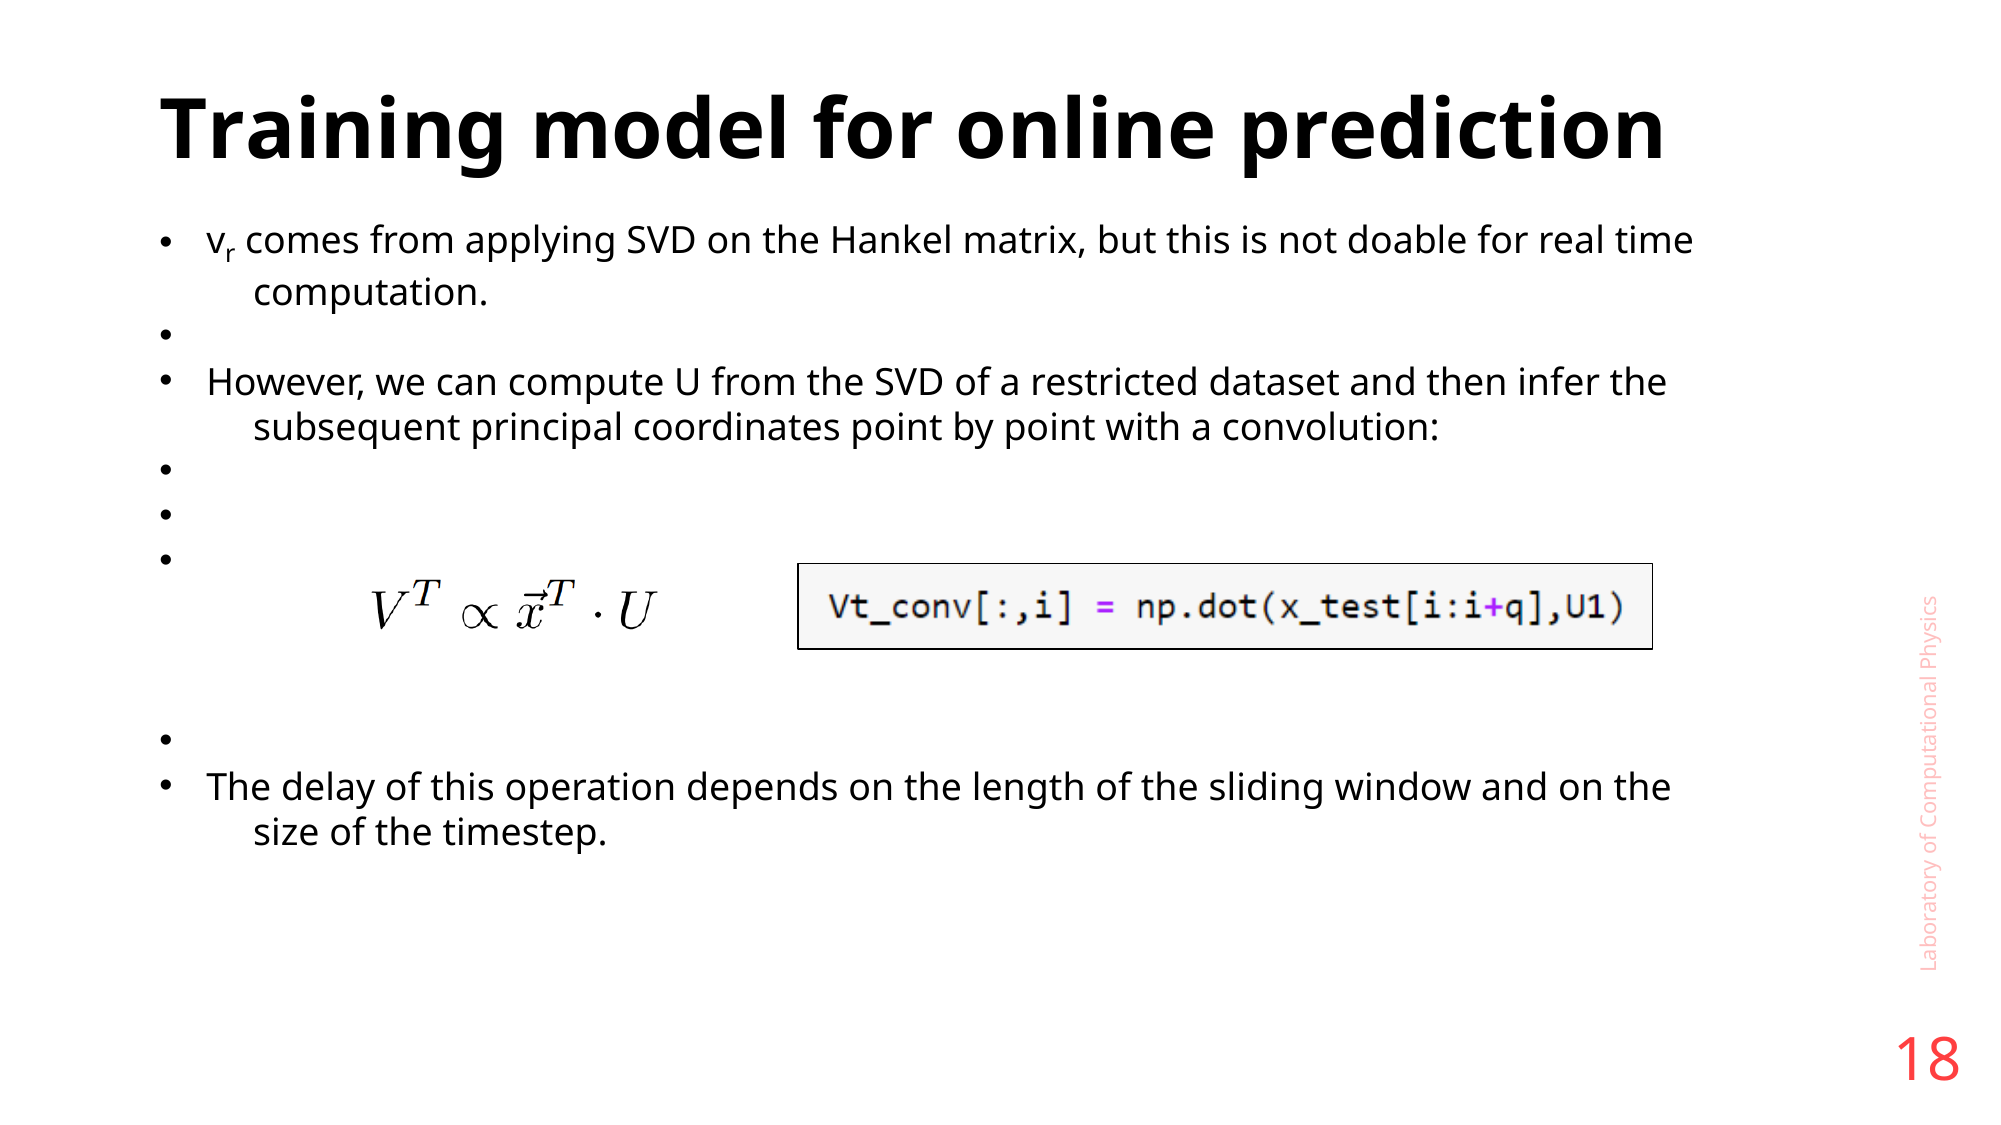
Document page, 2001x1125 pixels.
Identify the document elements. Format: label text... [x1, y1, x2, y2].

picture [798, 564, 1652, 649]
text_box vr comes from applying SVD on the Hankel matrix, but this is not doable for real time computation. However, we can compute U from the SVD of a restricted dataset and then infer the subsequent principal coordinates point by point with a convolution: The delay of this operation depends on the length of the sliding window and on the size of the timestep. [144, 208, 1735, 860]
footer Laboratory of Computational Physics [1897, 400, 1958, 988]
slide_number 18 [1852, 1012, 2000, 1110]
title Training model for online prediction [144, 36, 1735, 185]
picture [350, 562, 681, 657]
